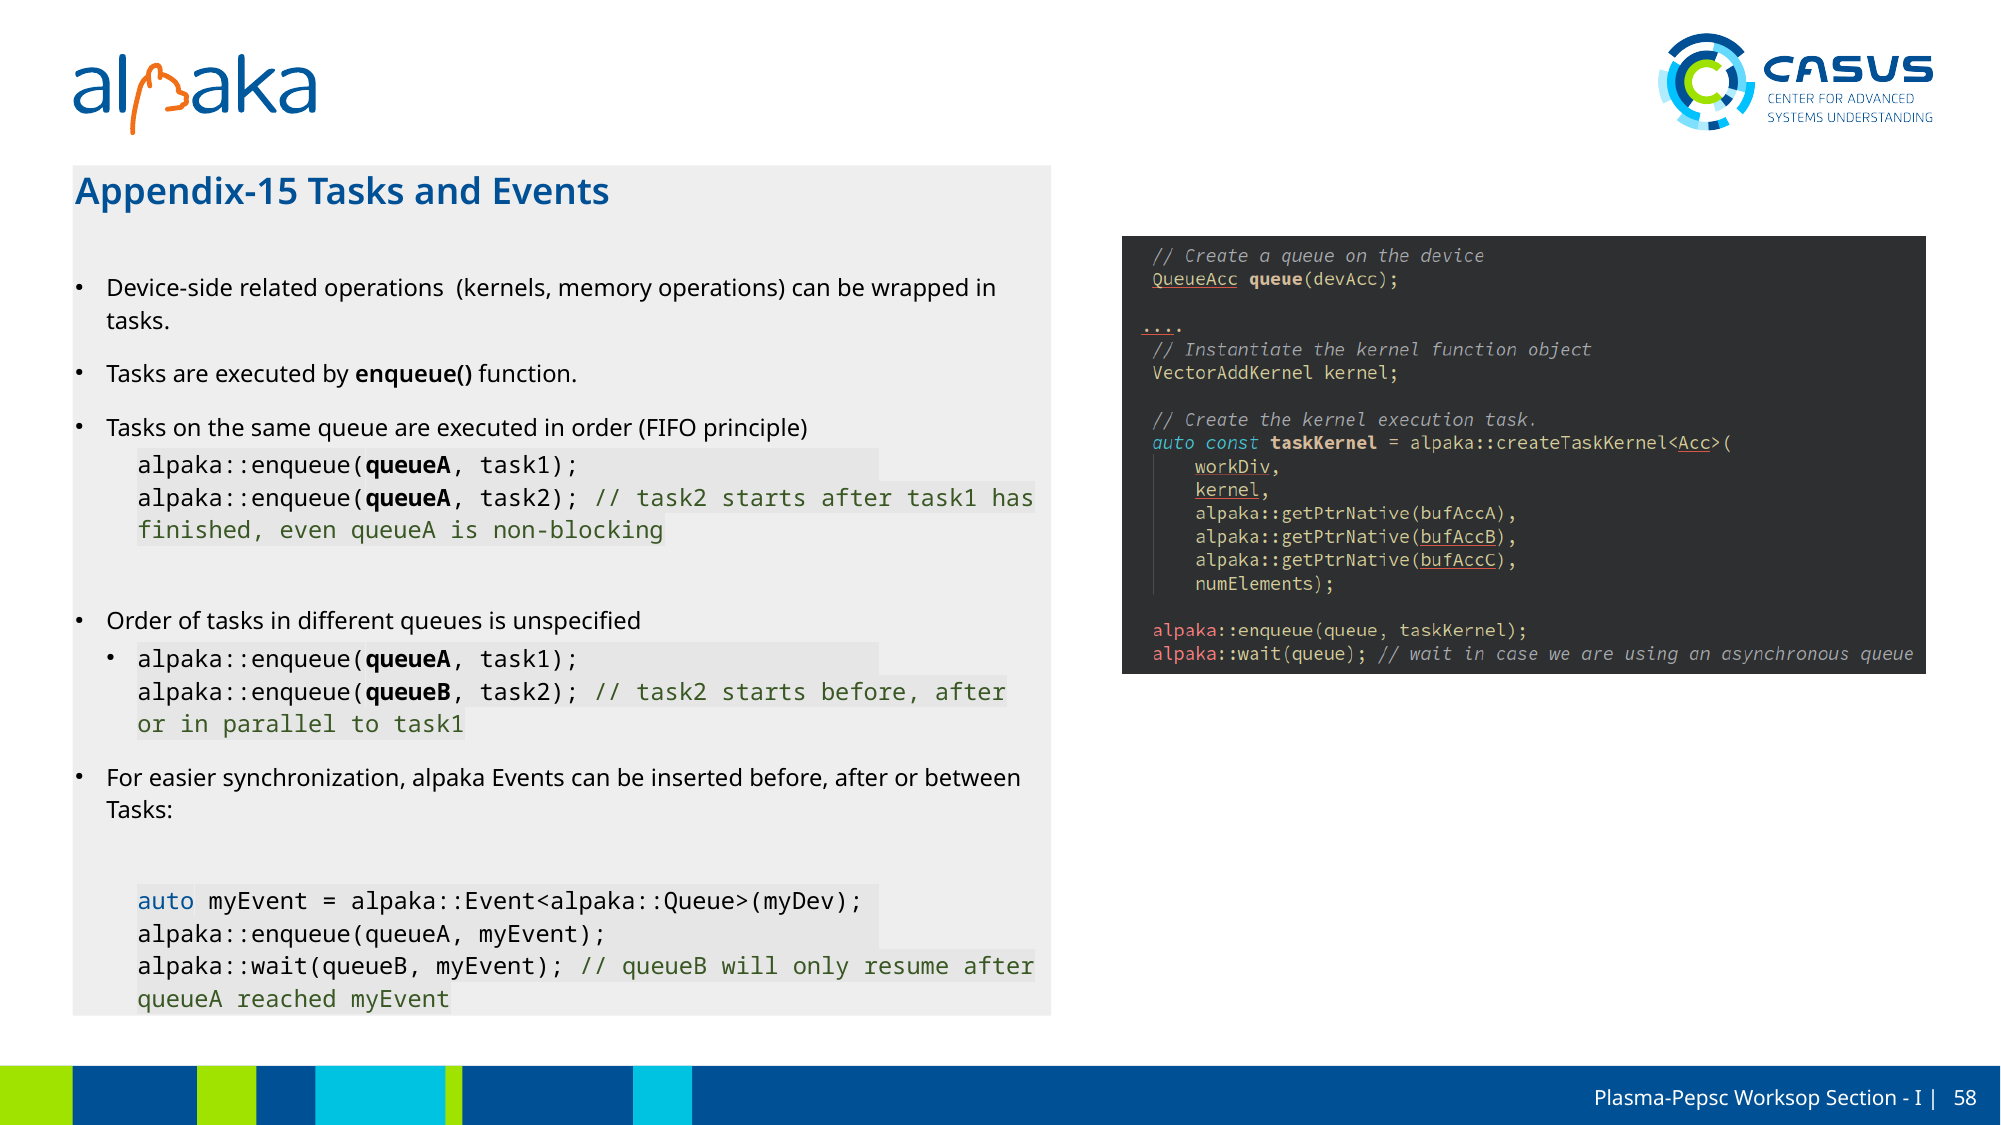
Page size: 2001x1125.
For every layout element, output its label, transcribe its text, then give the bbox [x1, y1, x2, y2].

picture [1658, 33, 1933, 131]
picture [1122, 236, 1926, 674]
picture [72, 53, 317, 136]
title [70, 54, 1620, 151]
list Appendix-15 Tasks and Events Device-side related operations (kernels, memory operations) can be wrapped in tasks. Tasks are executed by enqueue() function. Tasks on the same queue are executed in order (FIFO principle) alpaka::enqueue(queueA, task1); alpaka::enqueue(queueA, task2); // task2 starts after task1 has finished, even queueA is non-blocking Order of tasks in different queues is unspecified alpaka::enqueue(queueA, task1); alpaka::enqueue(queueB, task2); // task2 starts before, after or in parallel to task1 For easier synchronization, alpaka Events can be inserted before, after or between Tasks: auto myEvent = alpaka::Event<alpaka::Queue>(myDev); alpaka::enqueue(queueA, myEvent); alpaka::wait(queueB, myEvent); // queueB will only resume after queueA reached myEvent [72, 165, 1052, 1016]
